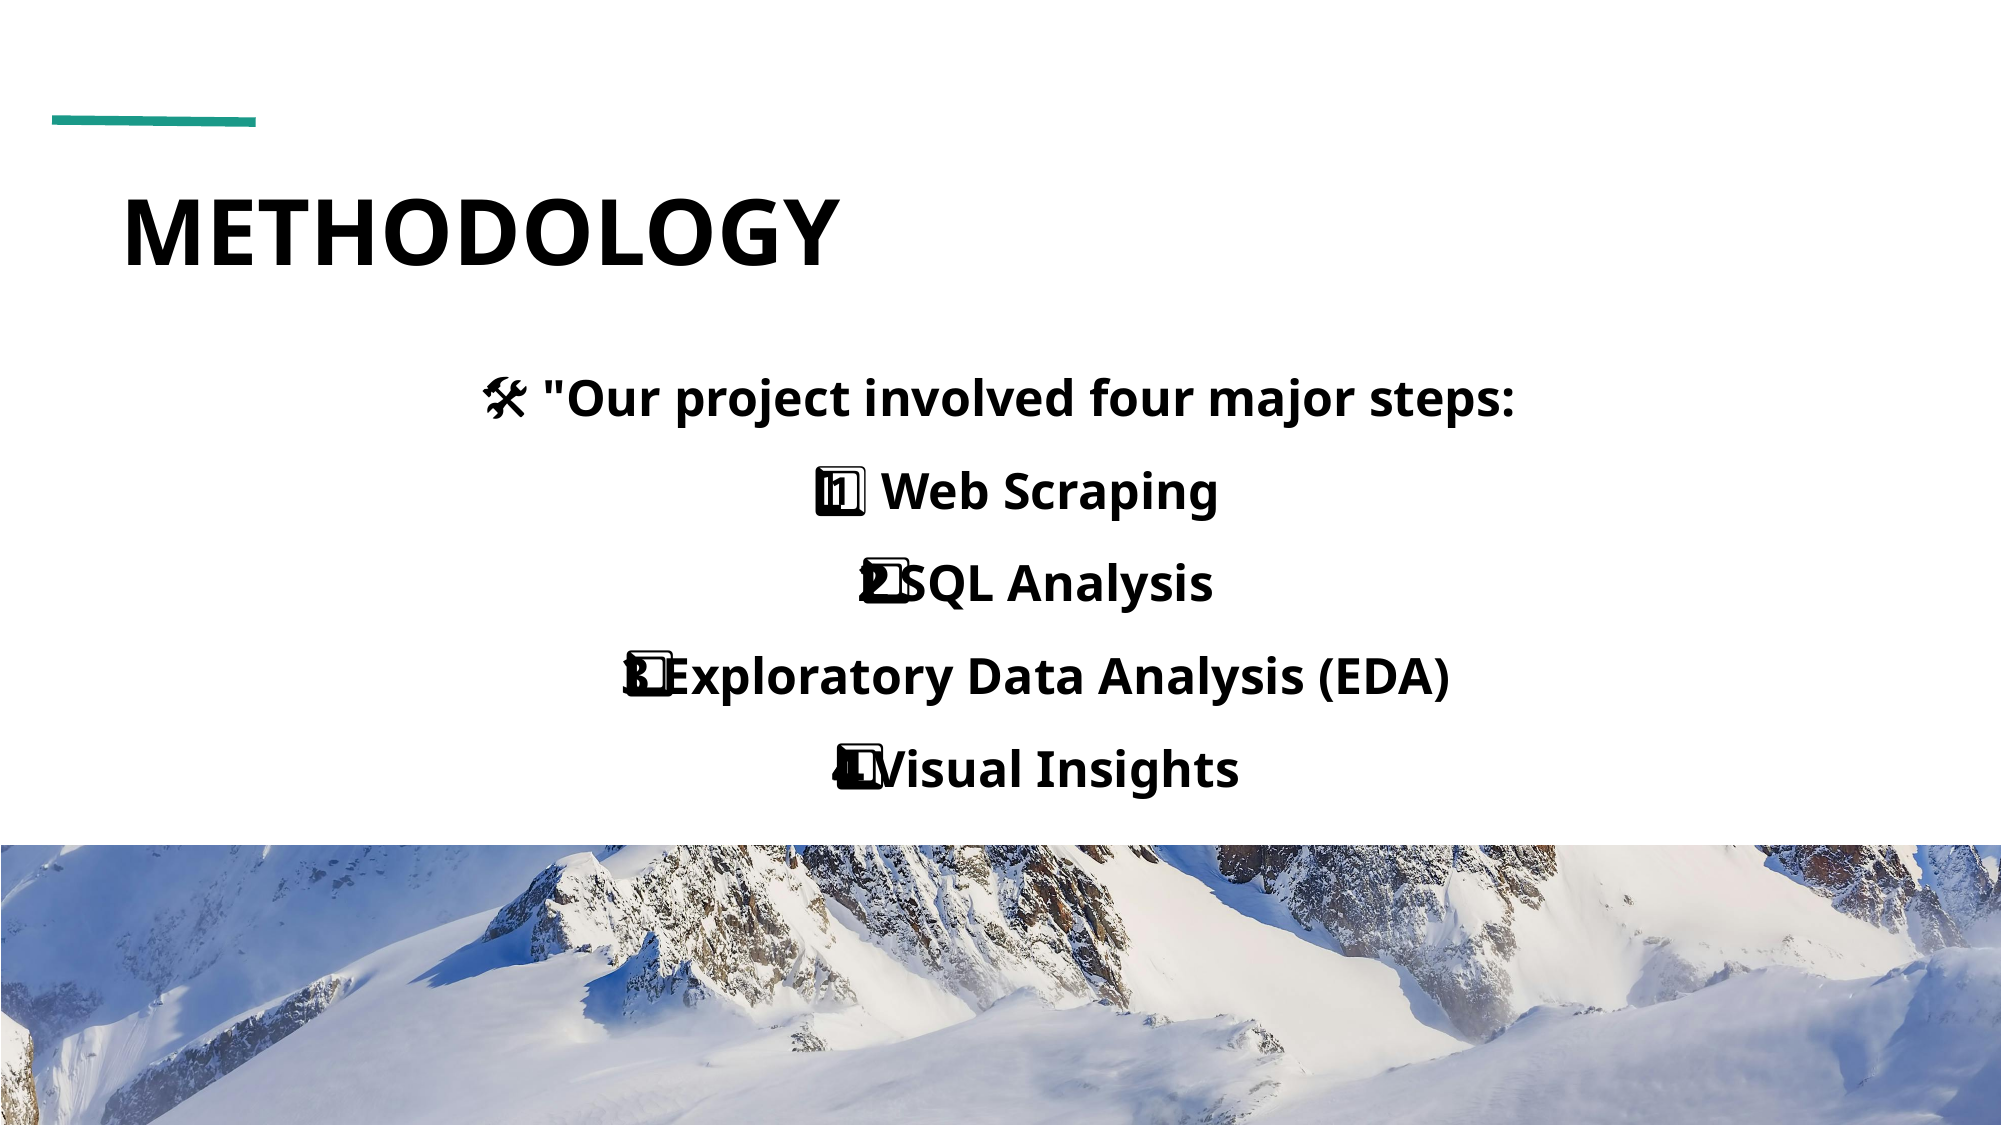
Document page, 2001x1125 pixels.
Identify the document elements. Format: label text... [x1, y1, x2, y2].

title METHODOLOGY [105, 166, 1892, 346]
text_box [0, 85, 2000, 845]
picture [0, 845, 2000, 1125]
list 🛠️ "Our project involved four major steps: 1️⃣ Web Scraping 2️⃣ SQL Analysis 3️⃣ Exploratory Data Analysis (EDA) 4️⃣ Visual Insights [105, 346, 1892, 932]
